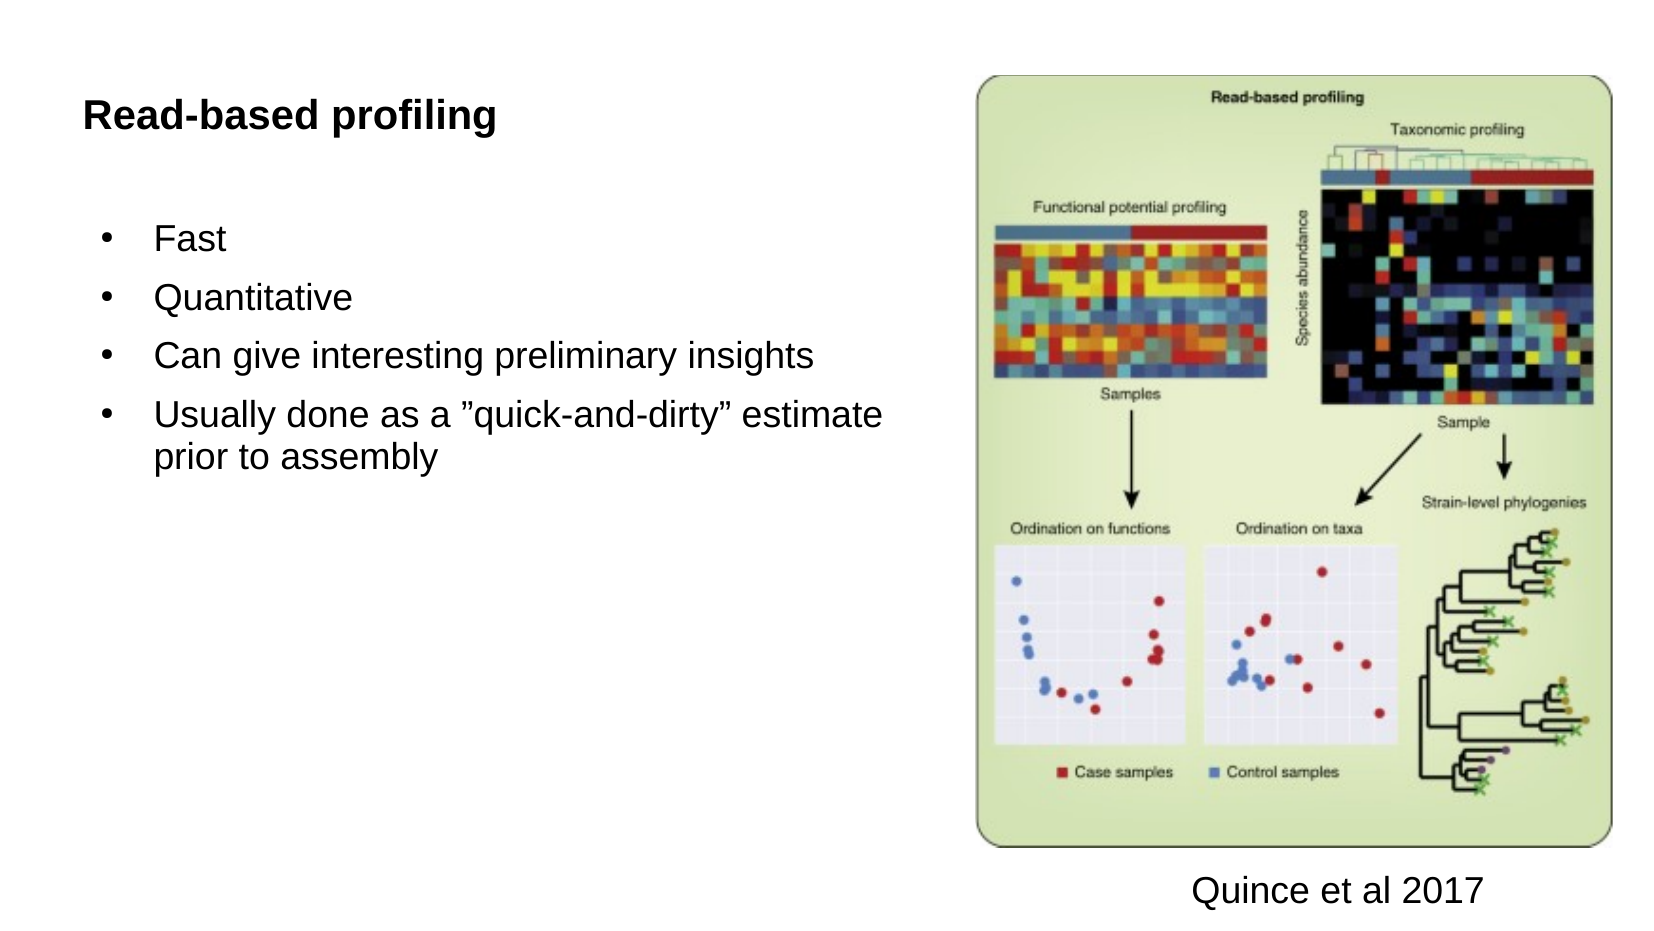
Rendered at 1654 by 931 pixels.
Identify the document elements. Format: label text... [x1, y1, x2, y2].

picture [975, 75, 1613, 848]
text_box Quince et al 2017 [1176, 862, 1501, 920]
title Read-based profiling [82, 37, 1571, 193]
list Fast Quantitative Can give interesting preliminary insights Usually done as a ”quick-and-dirty” estimate prior to assembly [82, 217, 901, 526]
